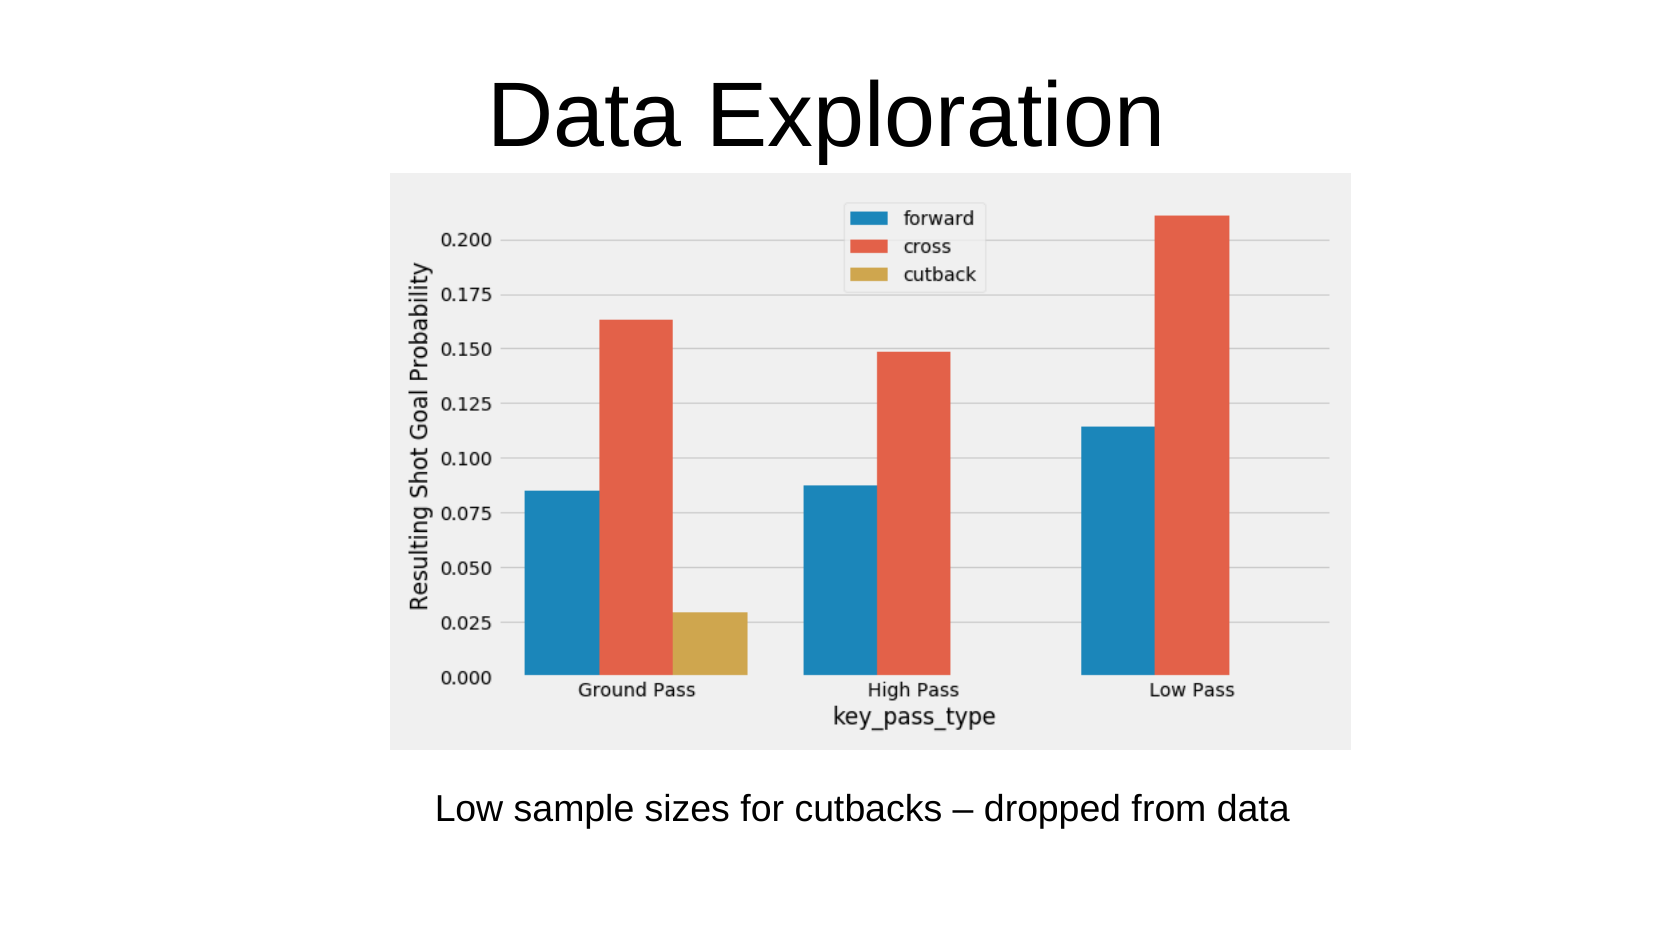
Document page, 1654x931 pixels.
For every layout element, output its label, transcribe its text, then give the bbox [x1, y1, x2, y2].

picture [390, 173, 1351, 751]
title Data Exploration [82, 37, 1571, 193]
text_box Low sample sizes for cutbacks – dropped from data [420, 780, 1381, 837]
